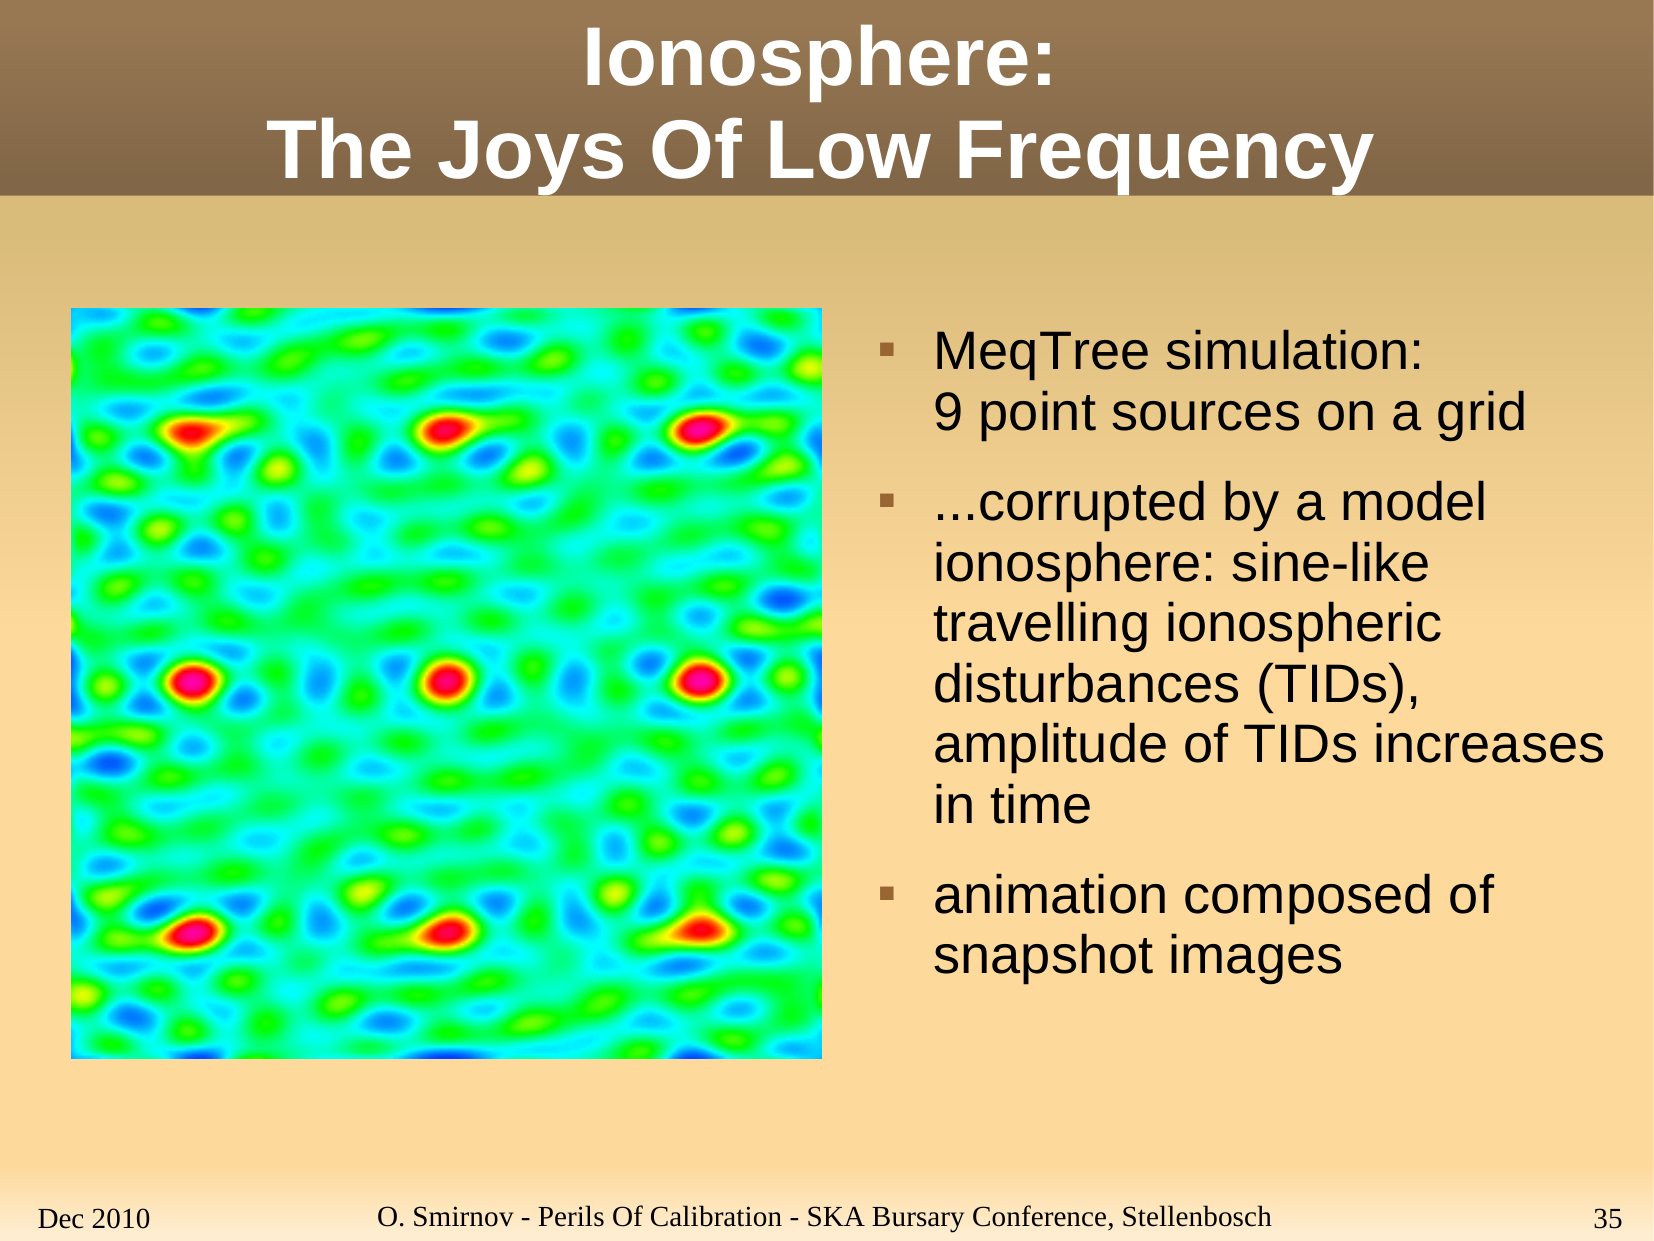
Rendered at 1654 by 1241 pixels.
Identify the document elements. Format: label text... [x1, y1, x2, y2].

list MeqTree simulation: 9 point sources on a grid ...corrupted by a model ionosphere: sine-like travelling ionospheric disturbances (TIDs), amplitude of TIDs increases in time animation composed of snapshot images [862, 320, 1613, 1088]
picture [0, 0, 1654, 1241]
title Ionosphere: The Joys Of Low Frequency [76, 0, 1565, 208]
